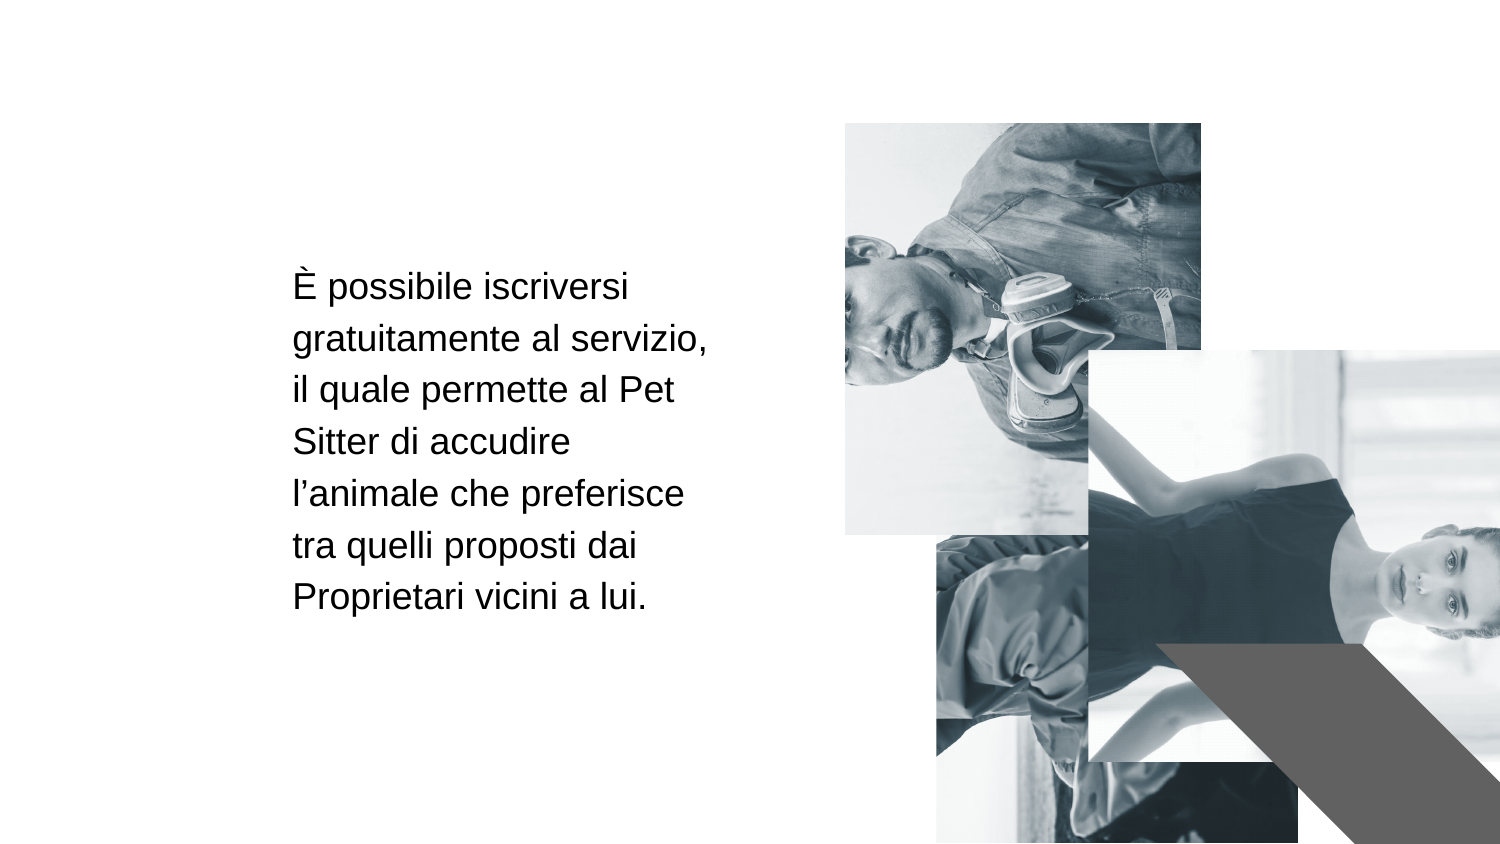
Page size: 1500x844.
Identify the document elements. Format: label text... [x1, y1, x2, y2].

picture [845, 123, 1500, 843]
list È possibile iscriversi gratuitamente al servizio, il quale permette al Pet Sitter di accudire l’animale che preferisce tra quelli proposti dai Proprietari vicini a lui. [277, 240, 738, 762]
text_box [1154, 643, 1500, 844]
